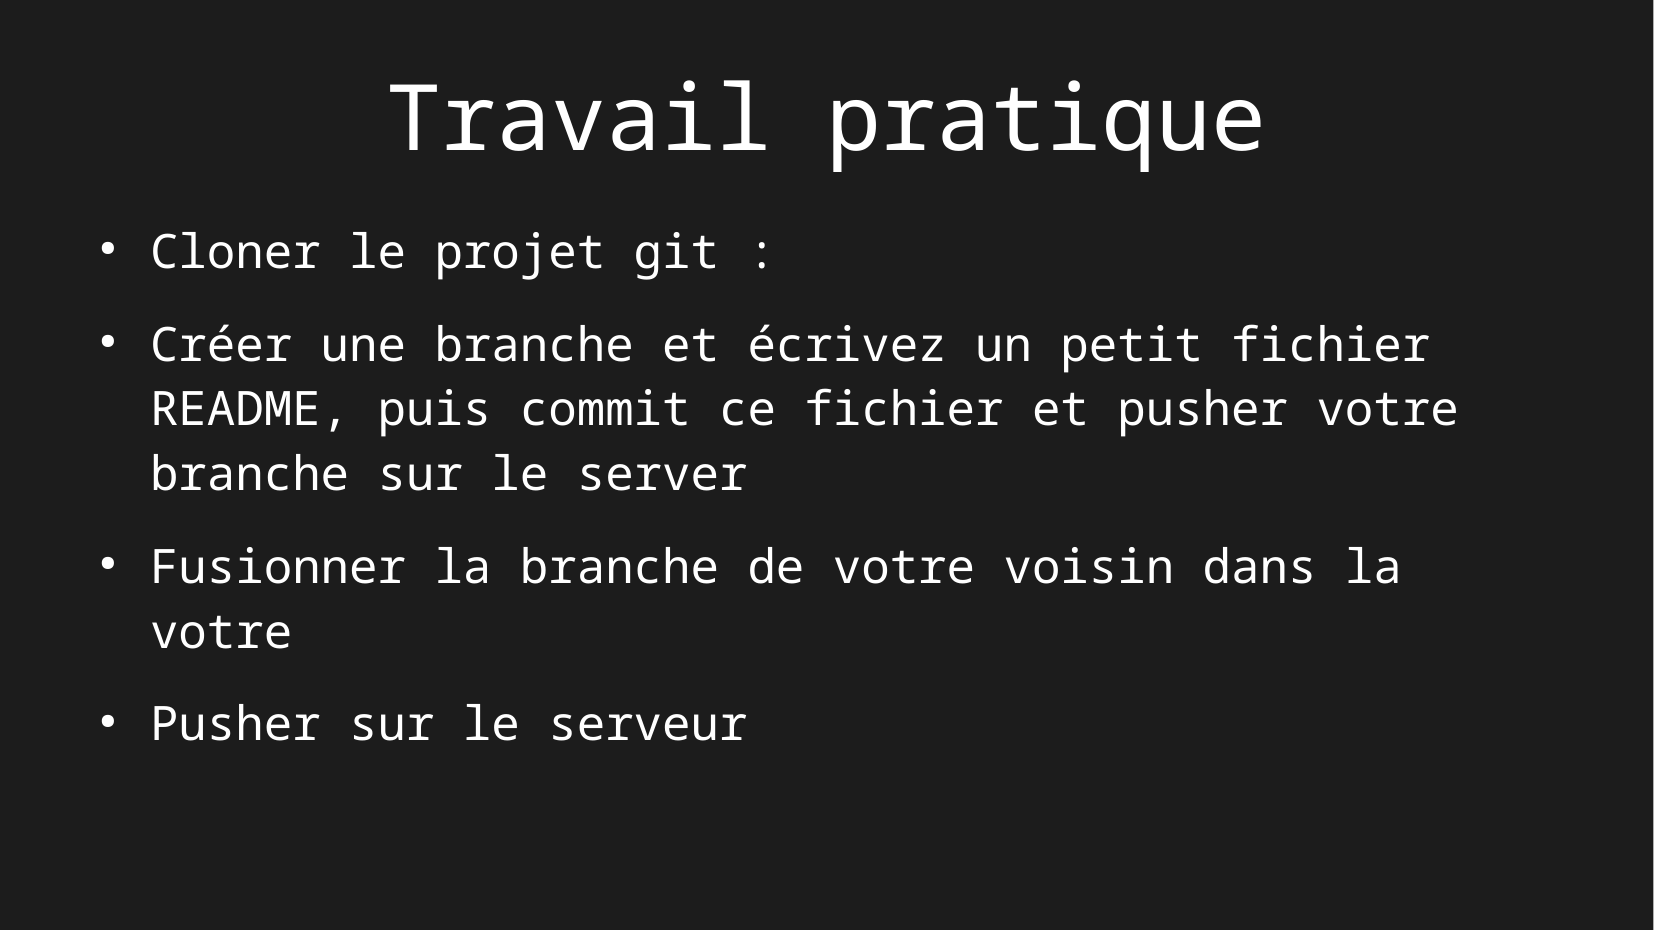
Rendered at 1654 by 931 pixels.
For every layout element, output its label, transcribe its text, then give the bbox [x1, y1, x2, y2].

list Cloner le projet git : Créer une branche et écrivez un petit fichier README, puis commit ce fichier et pusher votre branche sur le server Fusionner la branche de votre voisin dans la votre Pusher sur le serveur [82, 217, 1571, 758]
title Travail pratique [82, 37, 1571, 193]
